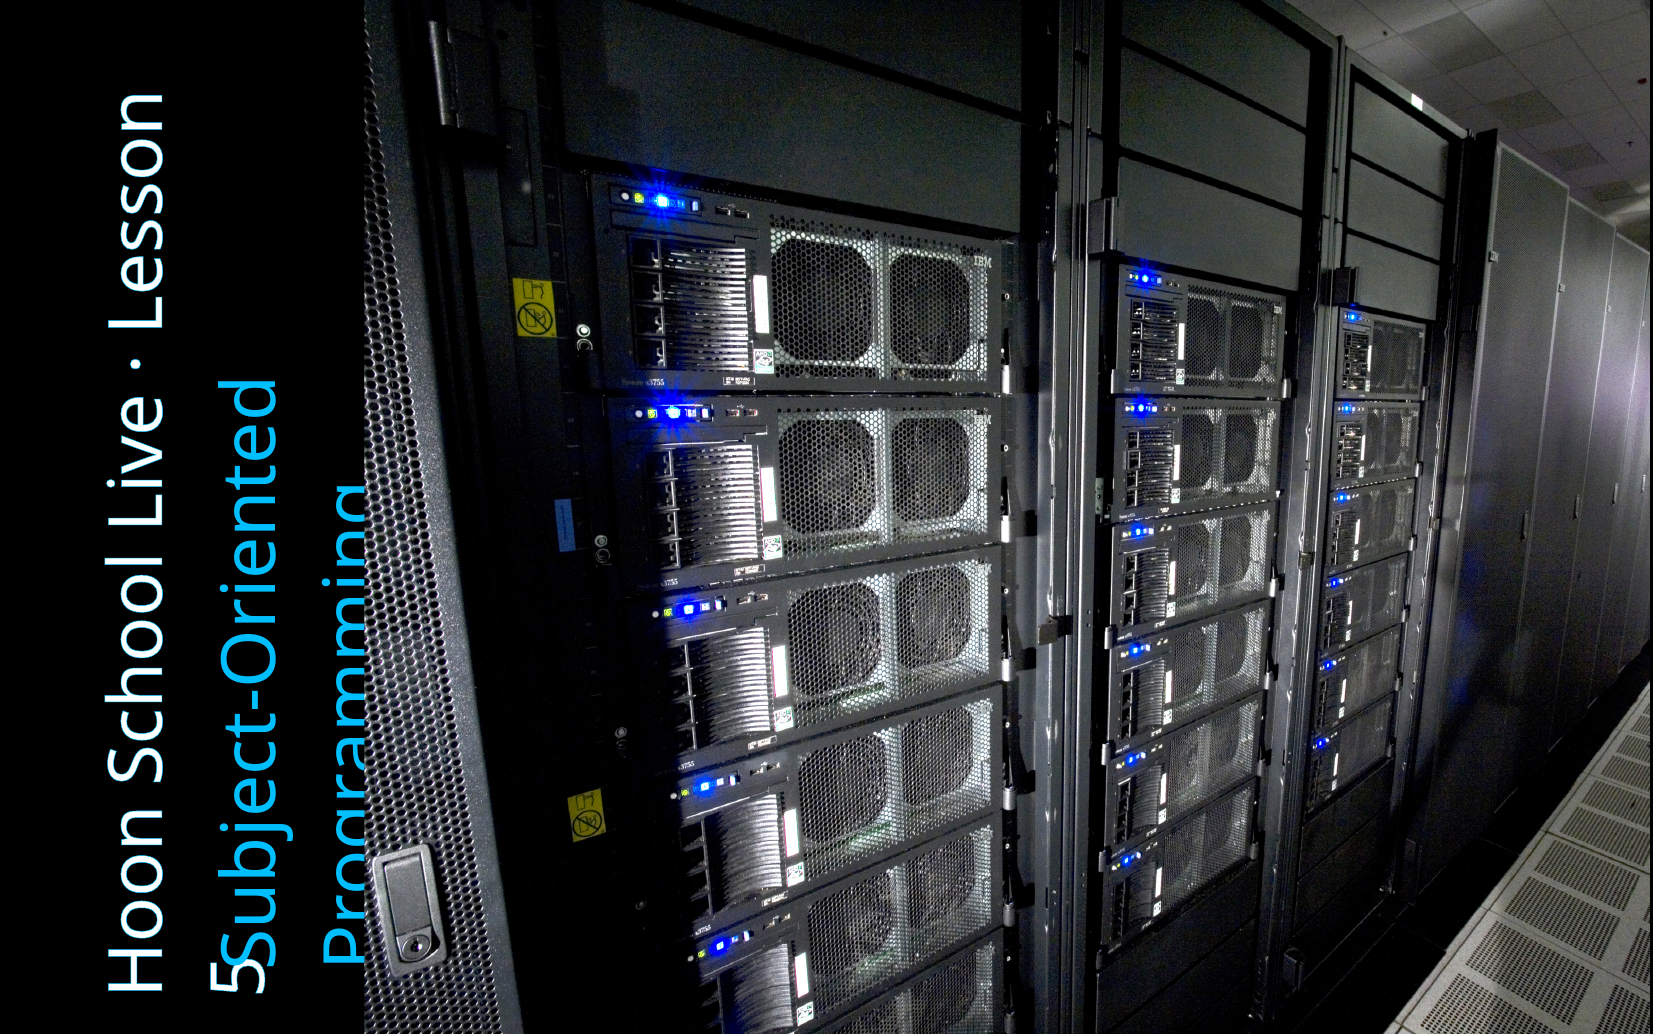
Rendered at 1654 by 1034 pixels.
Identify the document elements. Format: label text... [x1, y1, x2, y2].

picture [256, 986, 265, 994]
picture [210, 986, 238, 993]
text_box Hoon School Live · Lesson 5 [74, 30, 168, 1013]
picture [364, 0, 1651, 1034]
text_box Subject-Oriented Programming [187, 75, 360, 986]
